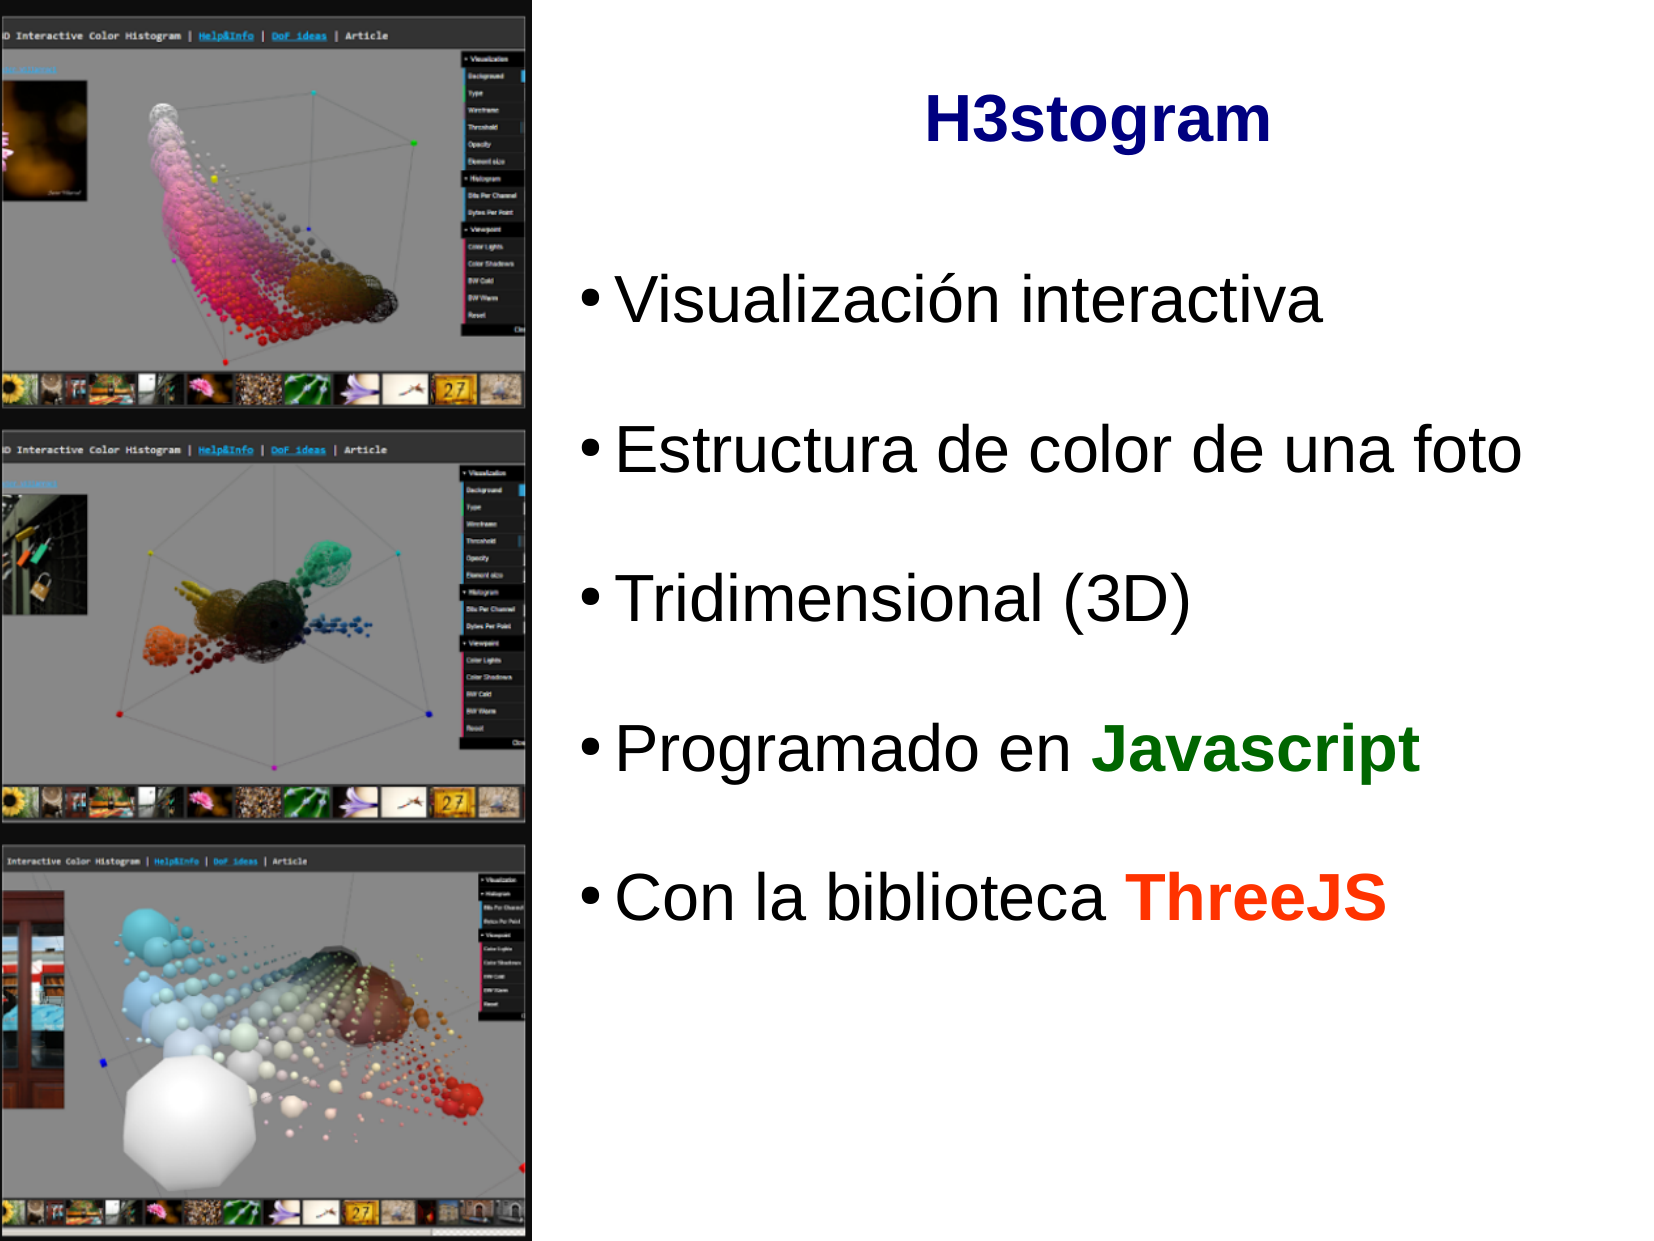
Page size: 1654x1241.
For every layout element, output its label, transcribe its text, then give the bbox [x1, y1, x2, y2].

text_box Visualización interactiva Estructura de color de una foto Tridimensional (3D) Programado en Javascript Con la biblioteca ThreeJS [578, 224, 1654, 898]
picture [0, 0, 532, 1241]
text_box H3stogram [767, 60, 1430, 178]
